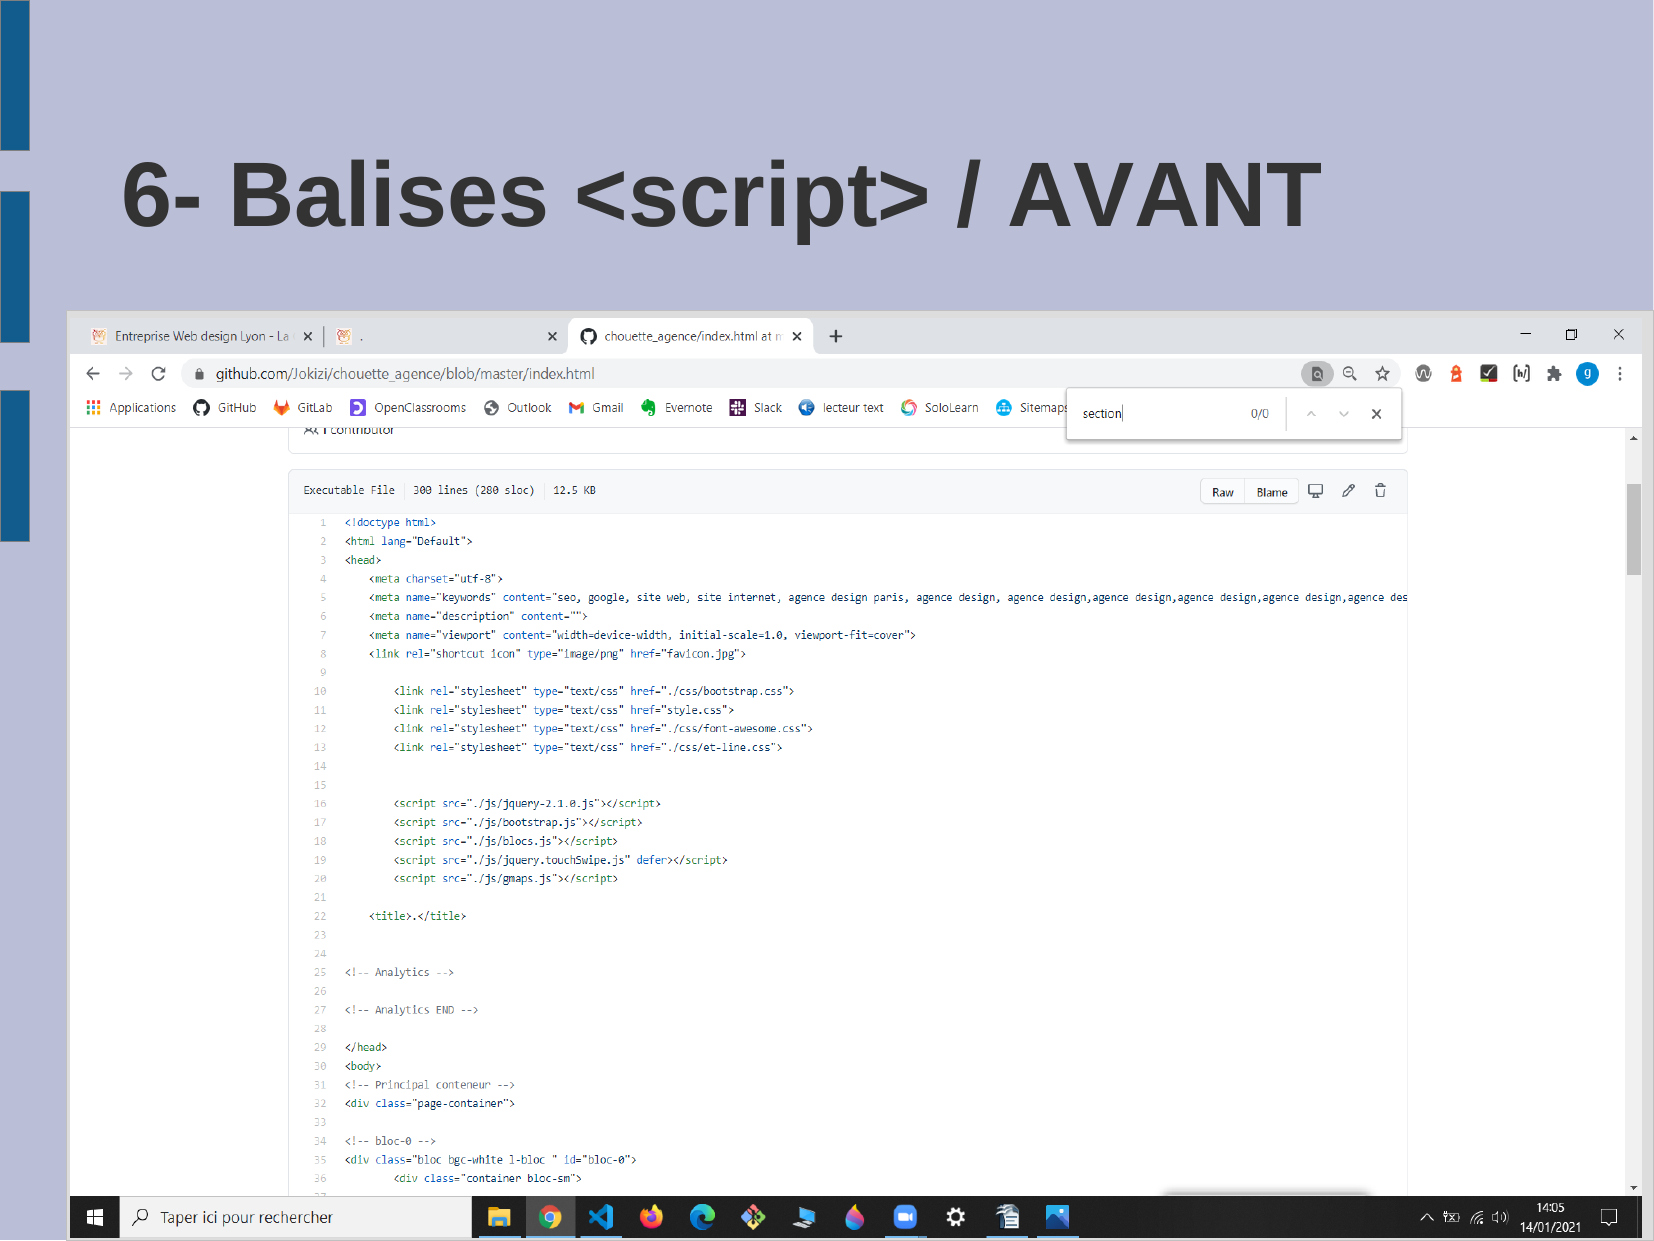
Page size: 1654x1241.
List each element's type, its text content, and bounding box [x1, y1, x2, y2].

picture [70, 318, 1642, 1238]
title 6- Balises <script> / AVANT [121, 91, 1534, 299]
